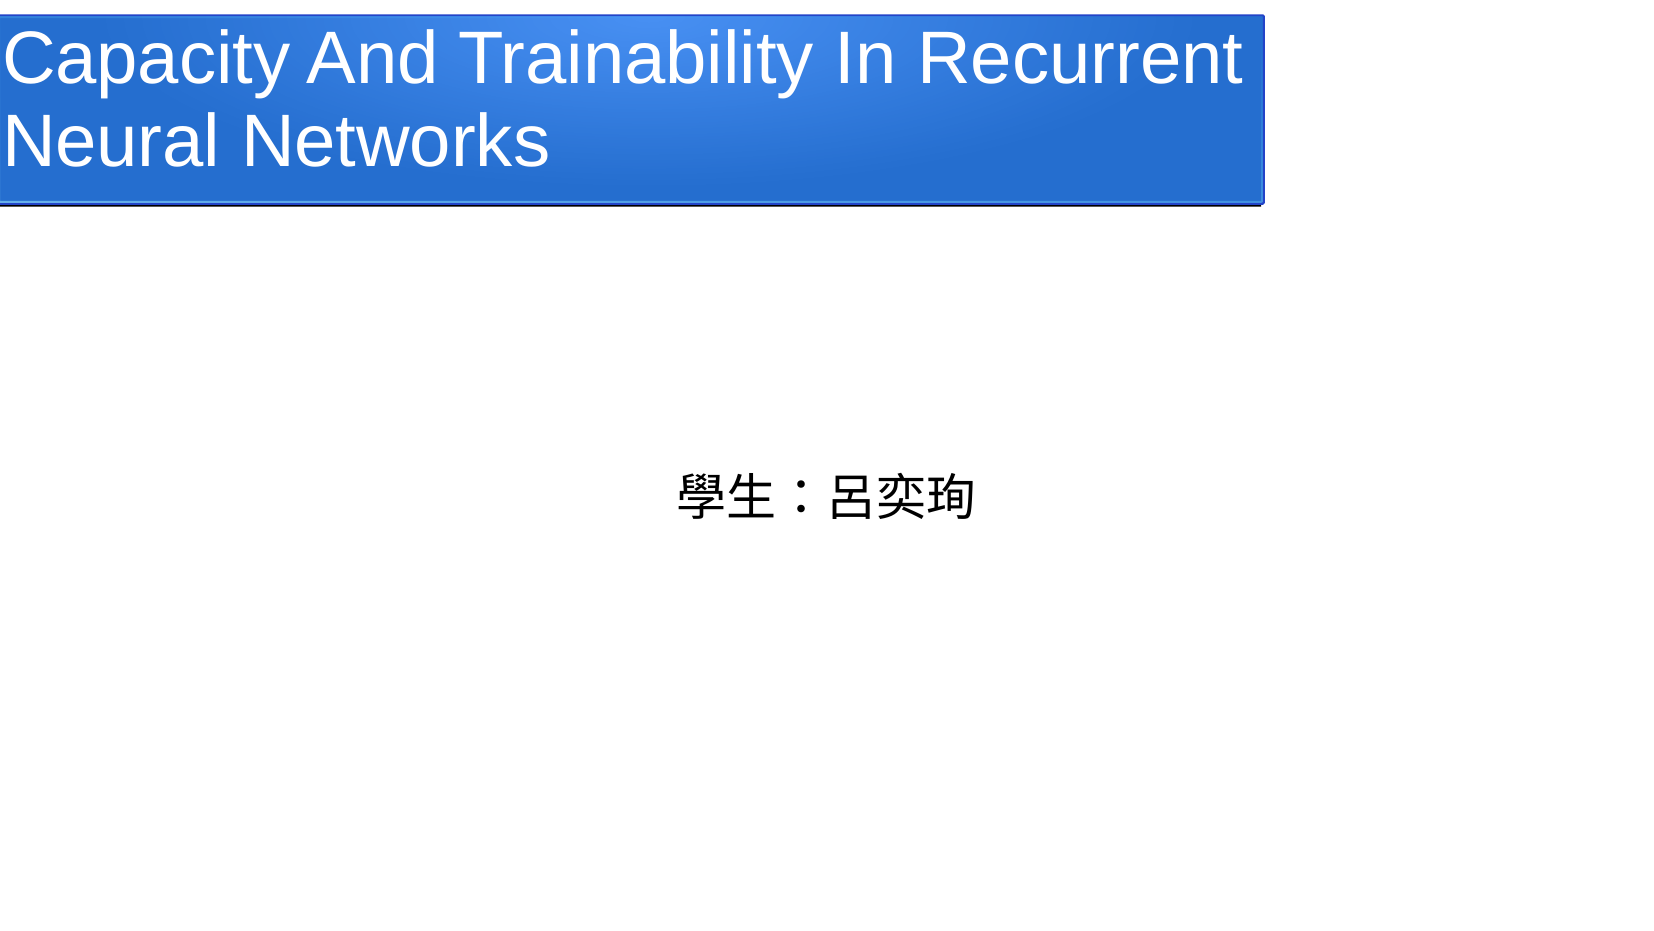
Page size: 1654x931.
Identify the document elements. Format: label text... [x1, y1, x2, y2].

subtitle 學生：呂奕珣 [82, 224, 1571, 764]
title Capacity And Trainability In Recurrent Neural Networks [2, 0, 1264, 201]
